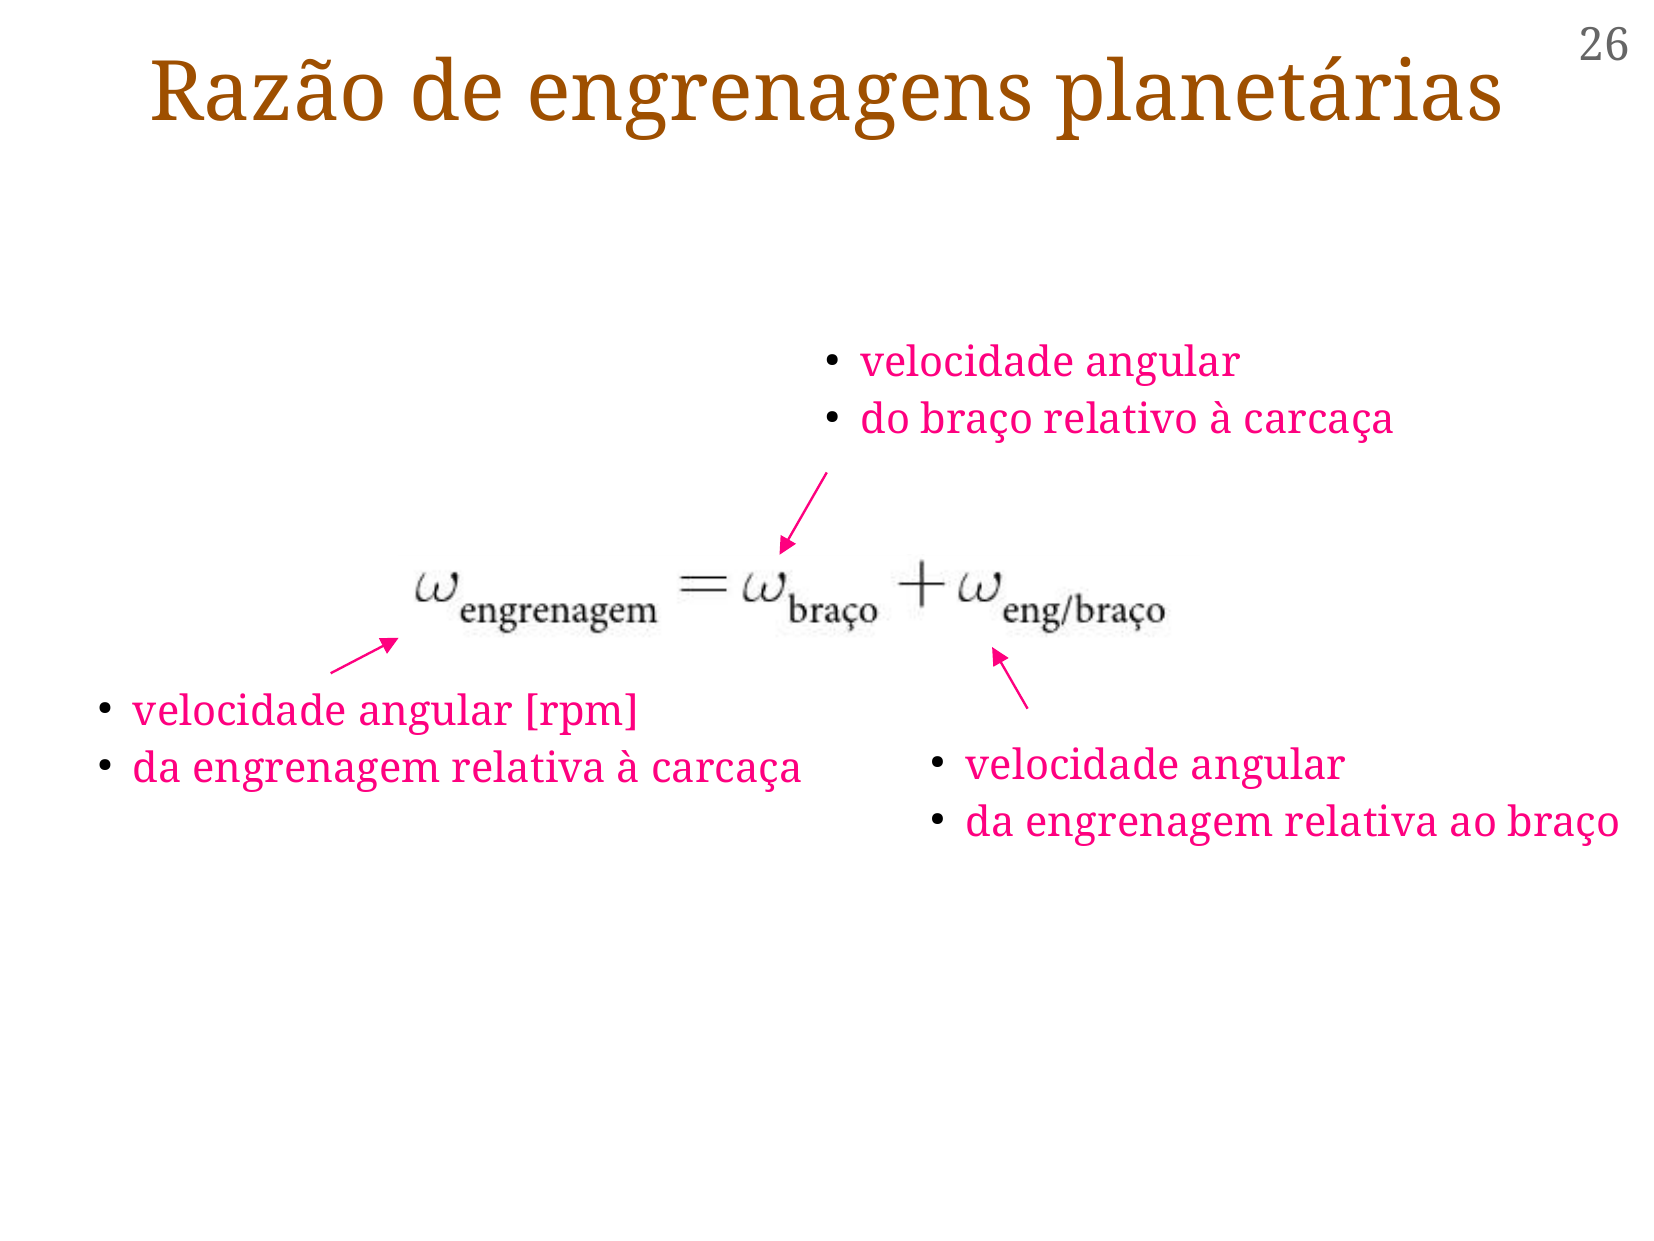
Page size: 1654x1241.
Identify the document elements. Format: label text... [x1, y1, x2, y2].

text_box velocidade angular do braço relativo à carcaça [810, 324, 1411, 454]
picture [398, 554, 1200, 648]
text_box velocidade angular [rpm] da engrenagem relativa à carcaça [82, 673, 827, 860]
text_box velocidade angular da engrenagem relativa ao braço [915, 727, 1644, 857]
title Razão de engrenagens planetárias [59, 29, 1595, 148]
